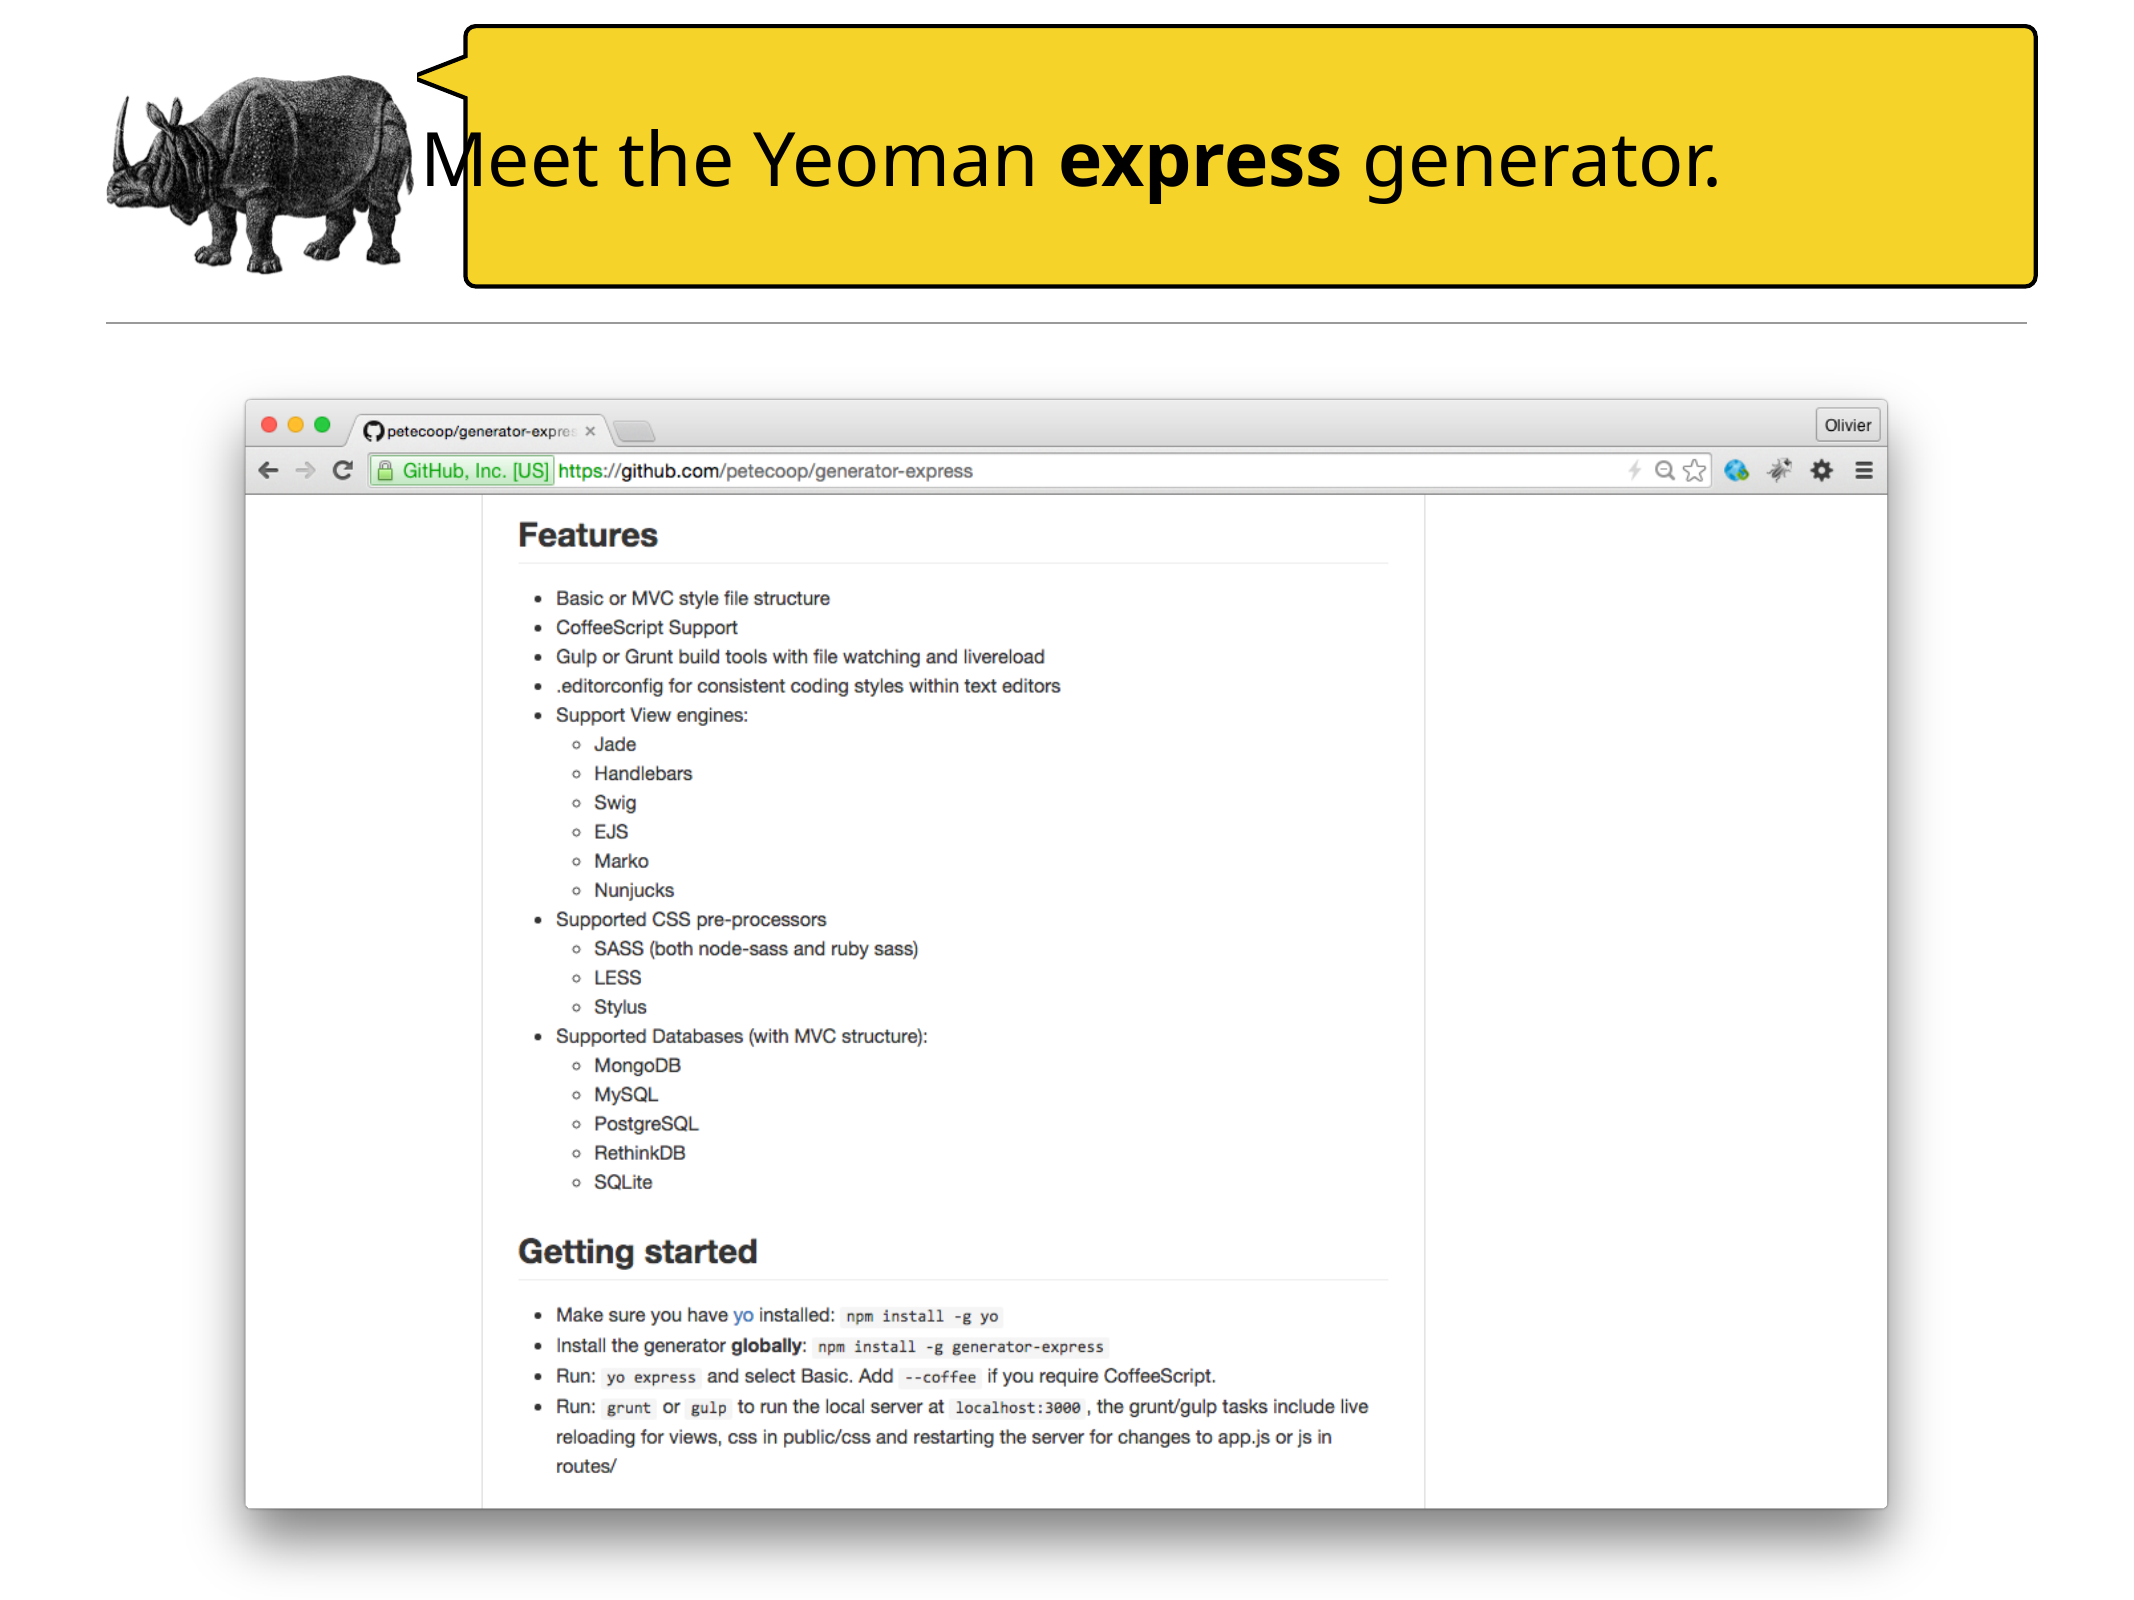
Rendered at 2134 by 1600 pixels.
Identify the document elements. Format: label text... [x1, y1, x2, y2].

picture [102, 72, 417, 278]
picture [171, 357, 1962, 1600]
text_box Meet the Yeoman express generator. [417, 26, 2036, 287]
